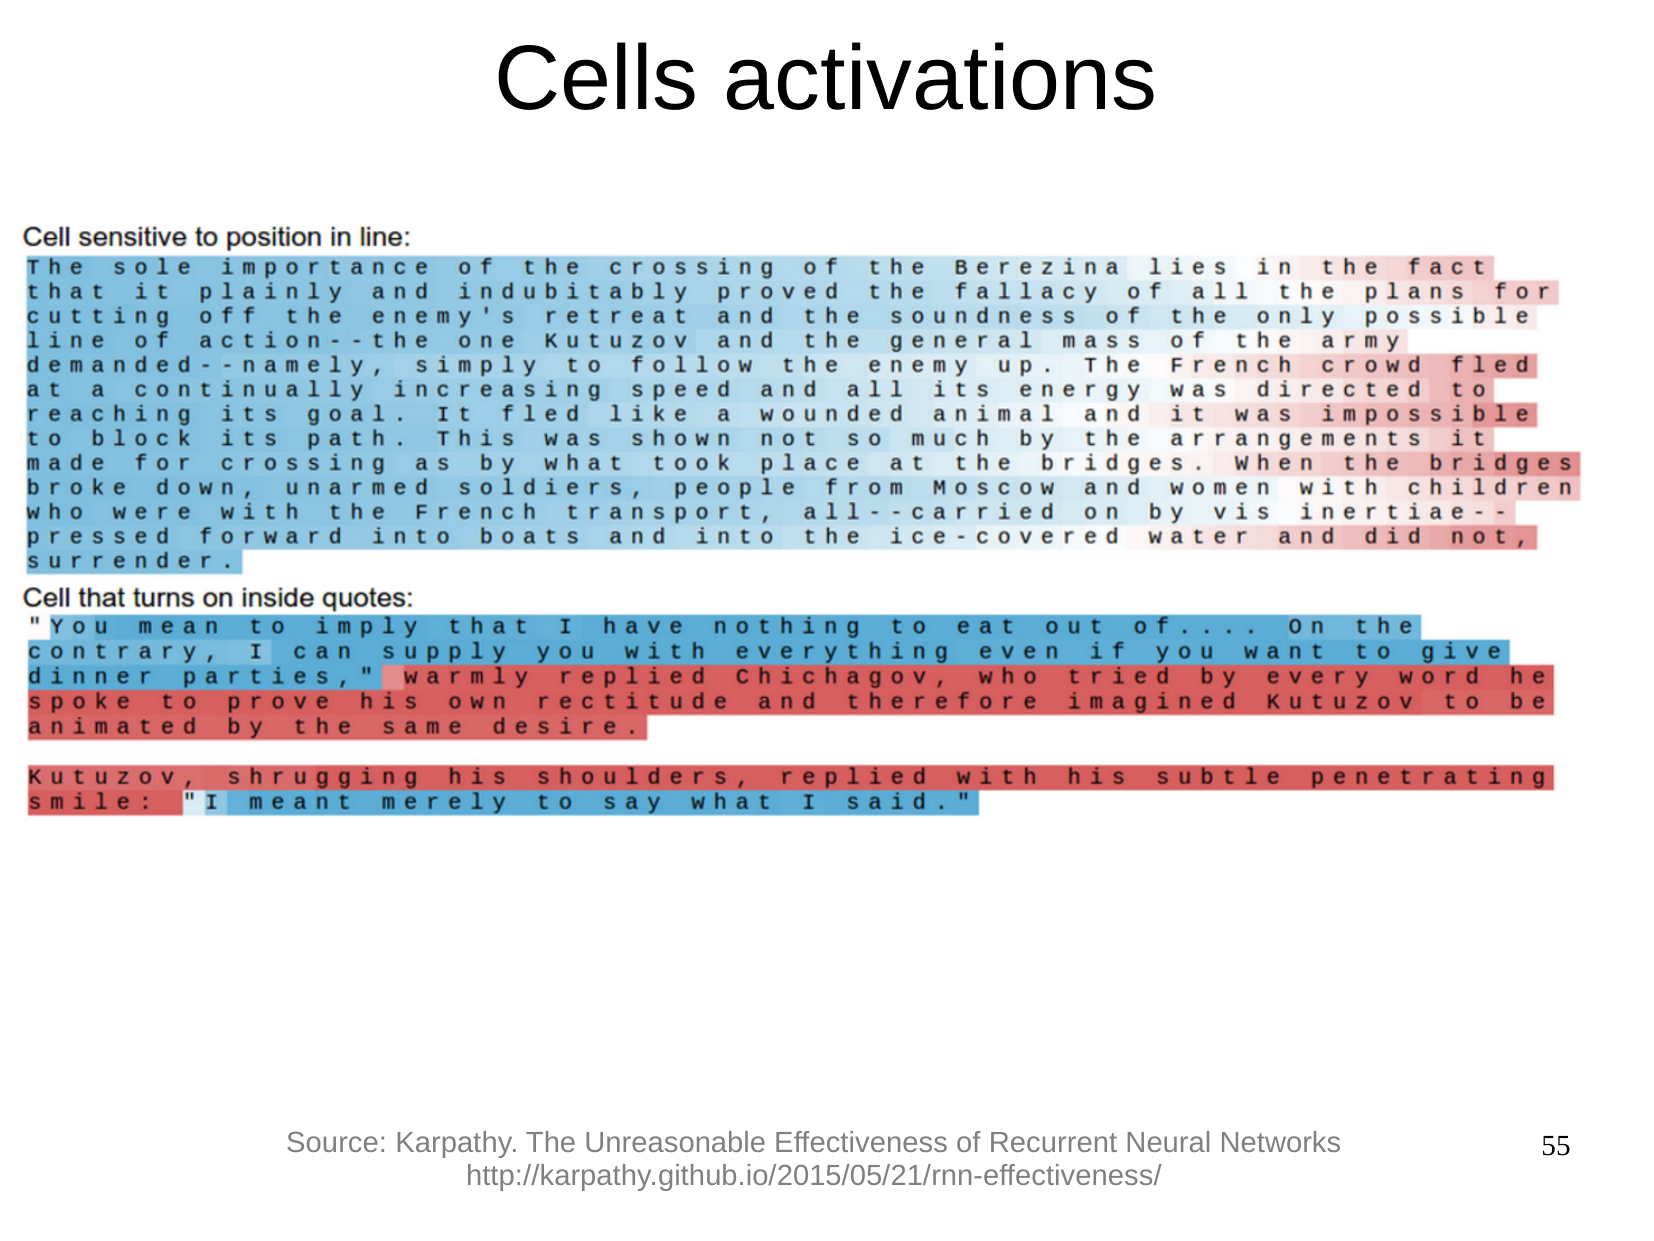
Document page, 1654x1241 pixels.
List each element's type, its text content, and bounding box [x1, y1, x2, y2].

title Cells activations [82, 19, 1571, 136]
text_box Source: Karpathy. The Unreasonable Effectiveness of Recurrent Neural Networks http://karpathy.github.io/2015/05/21/rnn-effectiveness/ [84, 1118, 1546, 1241]
picture [11, 219, 1636, 829]
